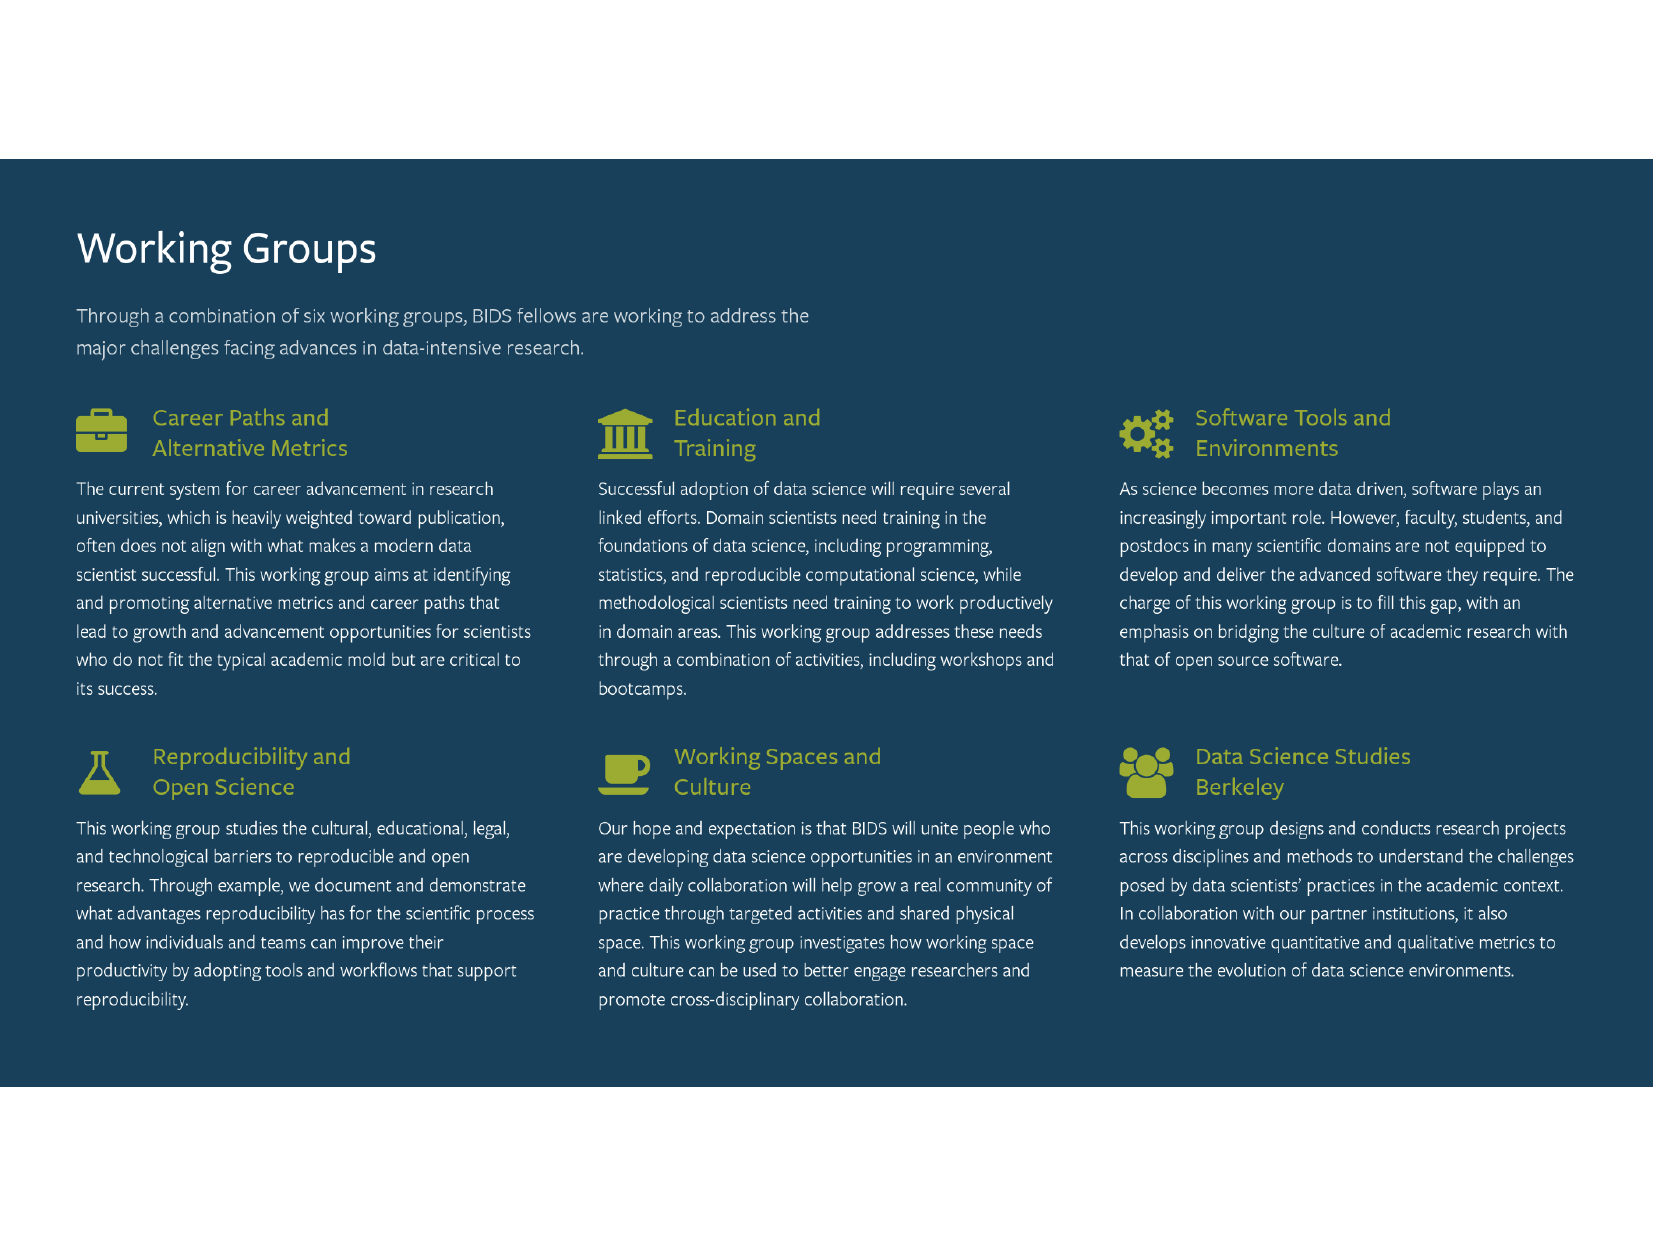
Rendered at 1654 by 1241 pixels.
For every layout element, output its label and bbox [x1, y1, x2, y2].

picture [0, 159, 1653, 1087]
